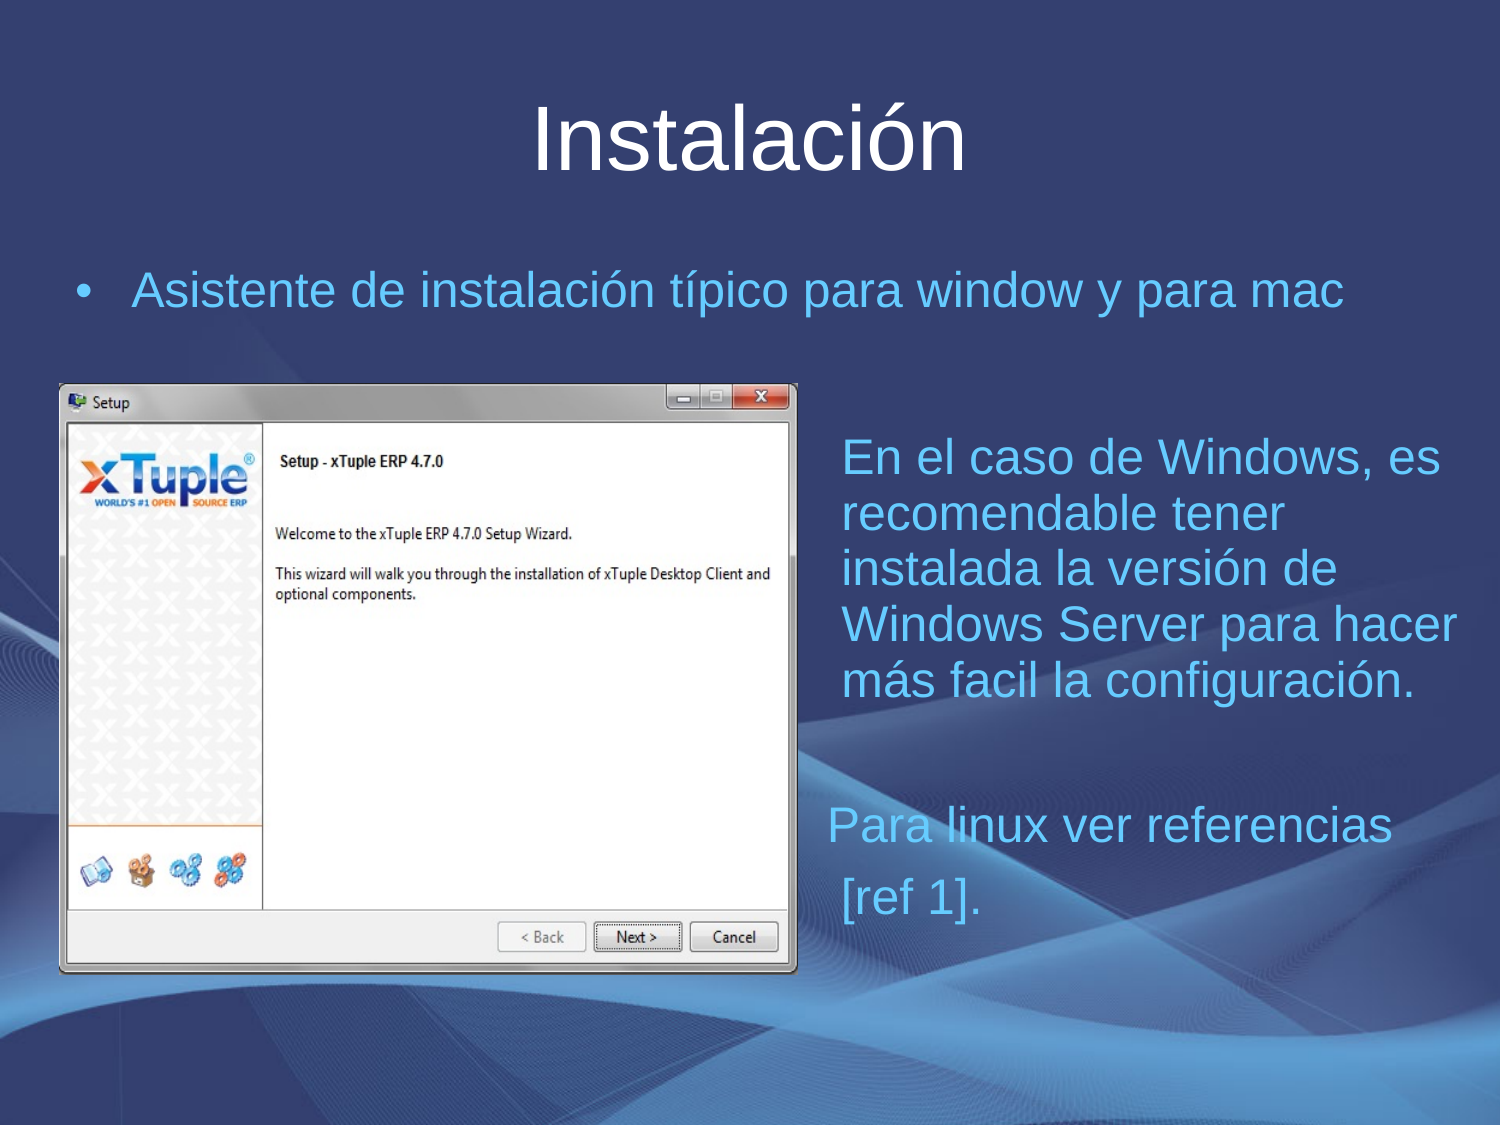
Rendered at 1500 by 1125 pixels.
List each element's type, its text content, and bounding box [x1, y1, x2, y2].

text_box En el caso de Windows, es recomendable tener instalada la versión de Windows Server para hacer más facil la configuración. [826, 421, 1477, 827]
list Asistente de instalación típico para window y para mac [75, 262, 1477, 443]
list Para linux ver referencias [ref 1]. [826, 797, 1486, 945]
picture [0, 0, 1500, 1125]
title Instalación [75, 45, 1426, 233]
